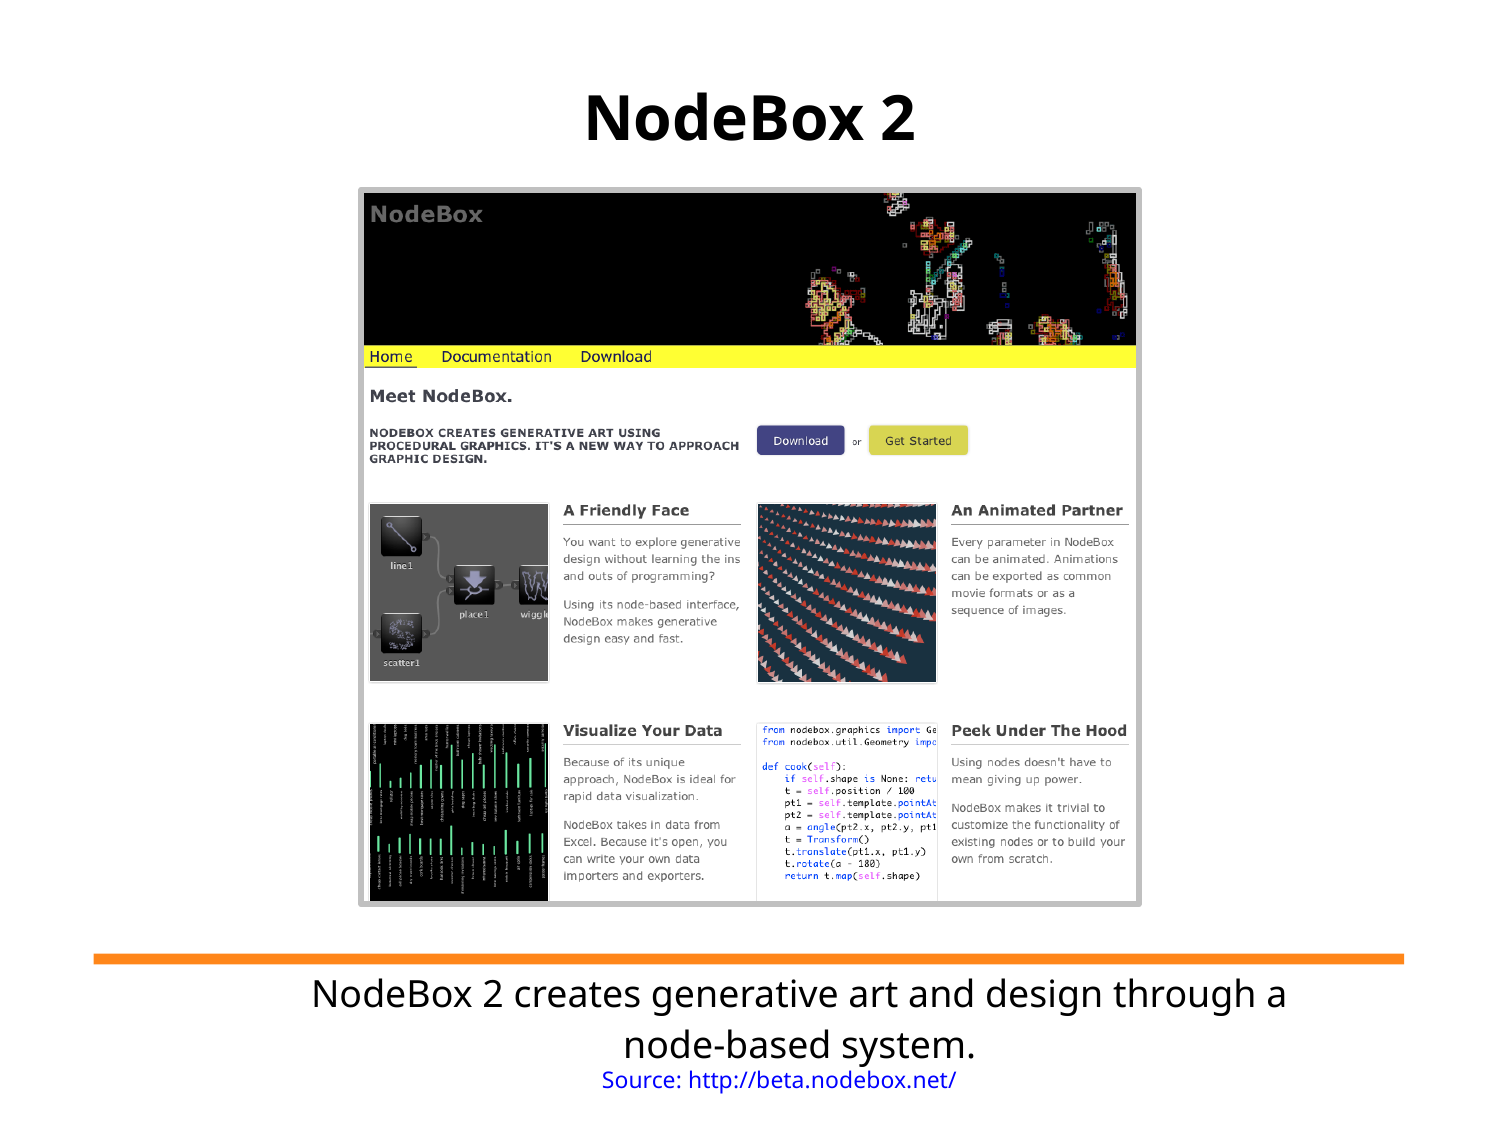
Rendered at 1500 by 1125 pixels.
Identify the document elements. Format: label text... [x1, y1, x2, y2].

text_box Source: http://beta.nodebox.net/ [587, 1056, 913, 1098]
text_box NodeBox 2 creates generative art and design through a node-based system. [281, 960, 1319, 1064]
picture [0, 0, 1500, 1125]
title NodeBox 2 [75, 44, 1426, 188]
